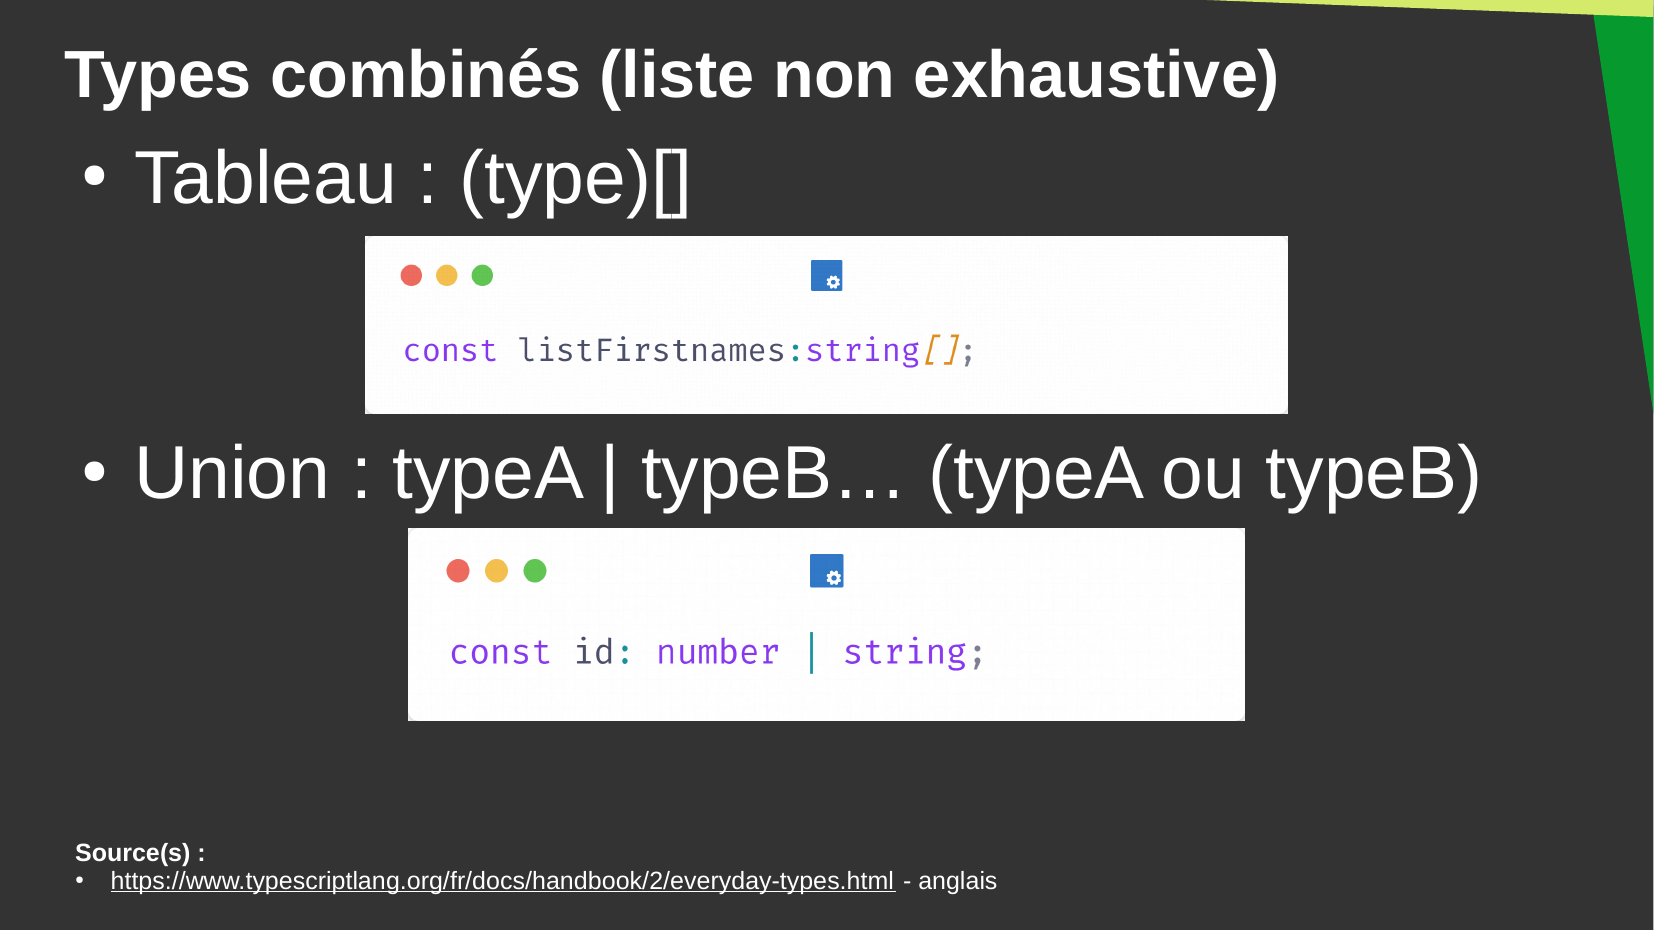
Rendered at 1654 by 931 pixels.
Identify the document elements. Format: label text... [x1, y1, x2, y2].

list Union : typeA | typeB… (typeA ou typeB) [63, 430, 1542, 532]
picture [365, 236, 1288, 414]
title Types combinés (liste non exhaustive) [64, 37, 1642, 119]
list Tableau : (type)[] [63, 135, 1542, 237]
text_box [1207, 0, 1654, 418]
picture [408, 528, 1245, 721]
text_box Source(s) : https://www.typescriptlang.org/fr/docs/handbook/2/everyday-types.html - anglais [60, 793, 1546, 903]
